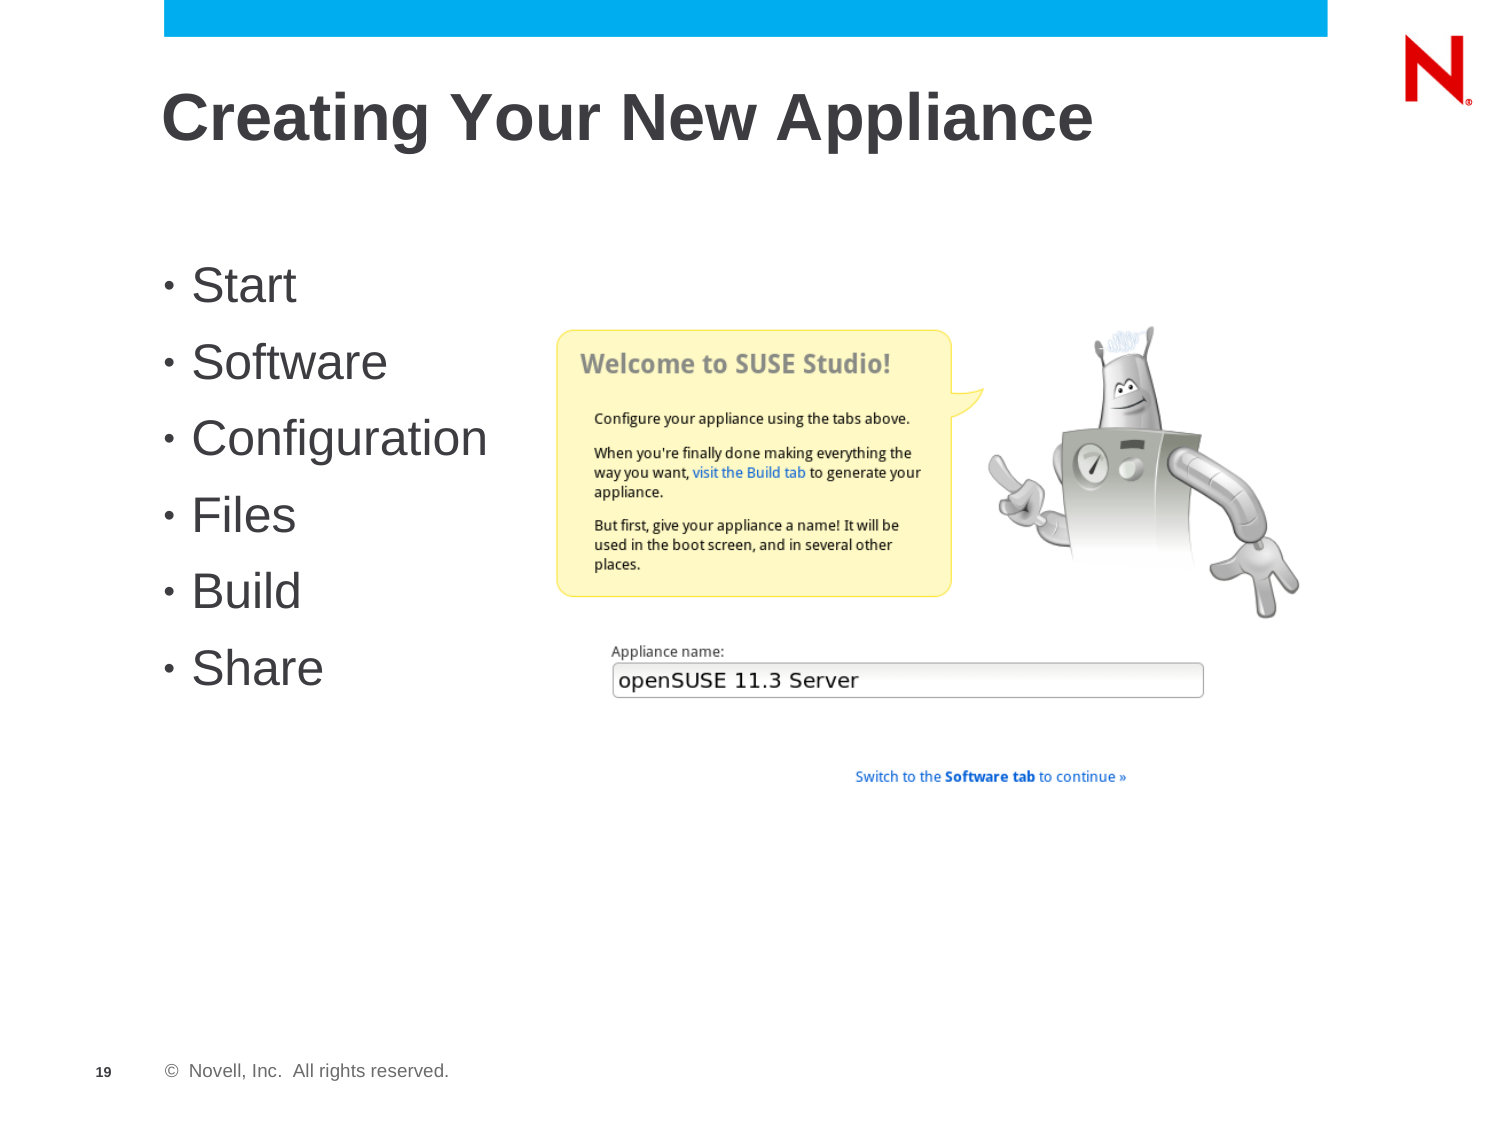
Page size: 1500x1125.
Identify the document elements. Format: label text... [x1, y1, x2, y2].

title Creating Your New Appliance [161, 37, 1383, 201]
list Start Software Configuration Files Build Share [163, 254, 1404, 986]
picture [537, 308, 1313, 806]
picture [1403, 32, 1473, 107]
